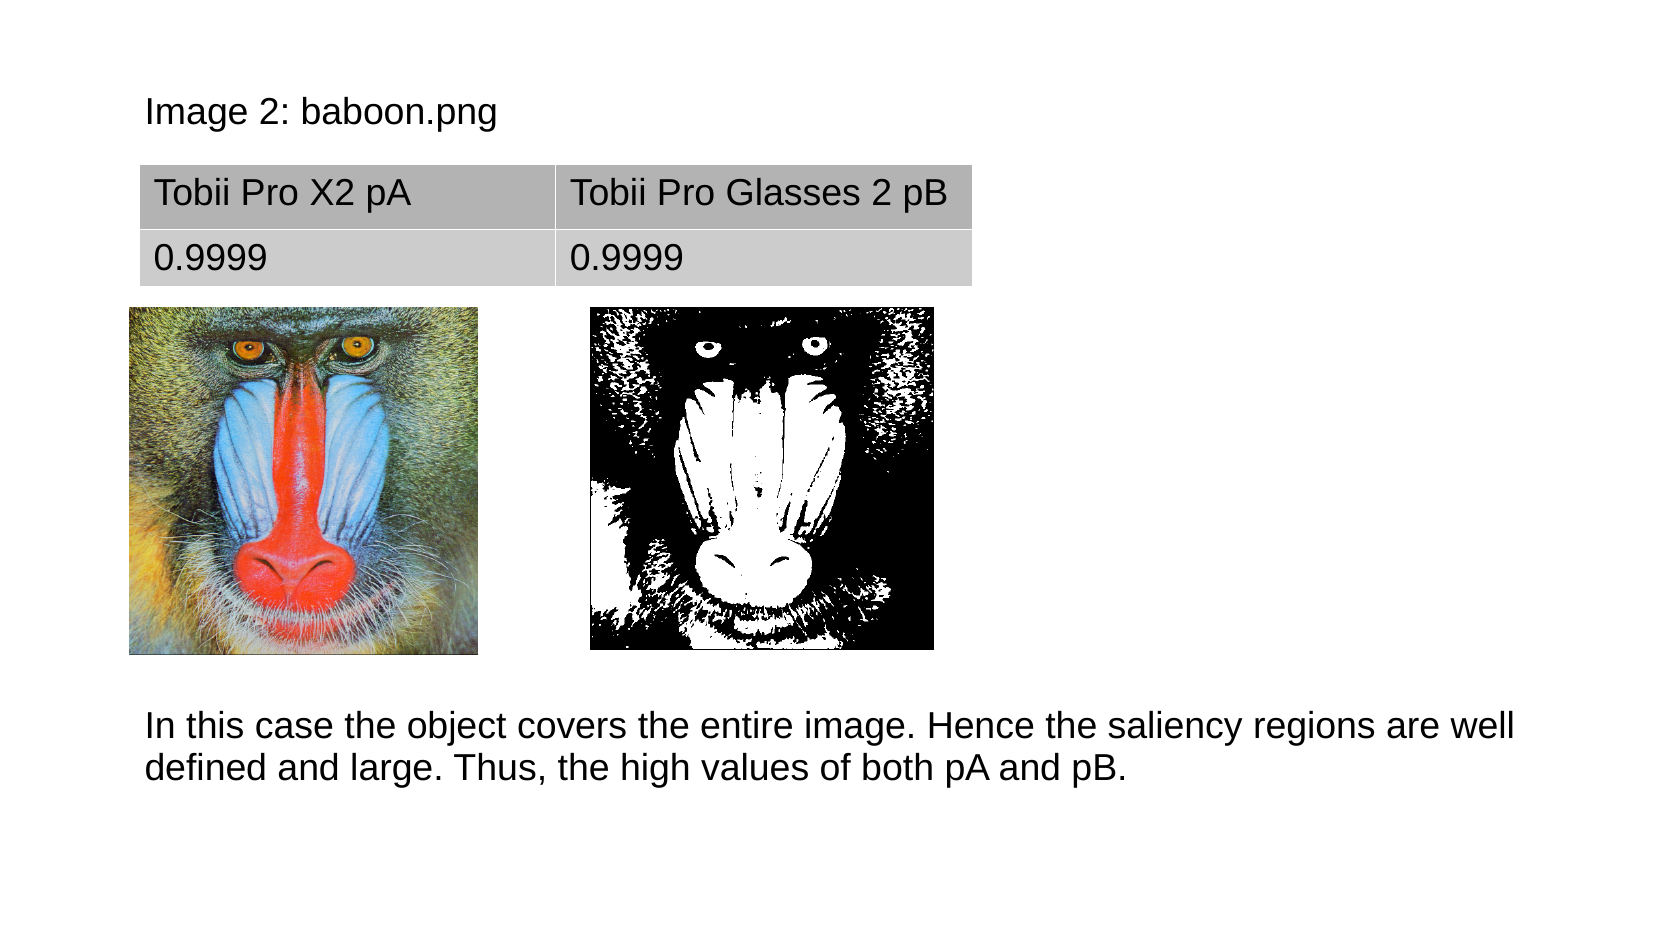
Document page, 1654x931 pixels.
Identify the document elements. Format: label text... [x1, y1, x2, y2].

table_header Tobii Pro Glasses 2 pB [556, 165, 972, 229]
text_box In this case the object covers the entire image. Hence the saliency regions are well defined and large. Thus, the high values of both pA and pB. [129, 696, 1630, 796]
text_box Image 2: baboon.png [129, 82, 745, 140]
table_header Tobii Pro X2 pA [140, 165, 555, 229]
picture [129, 307, 478, 655]
picture [590, 307, 934, 650]
table_cell 0.9999 [140, 230, 555, 286]
table_cell 0.9999 [556, 230, 972, 286]
